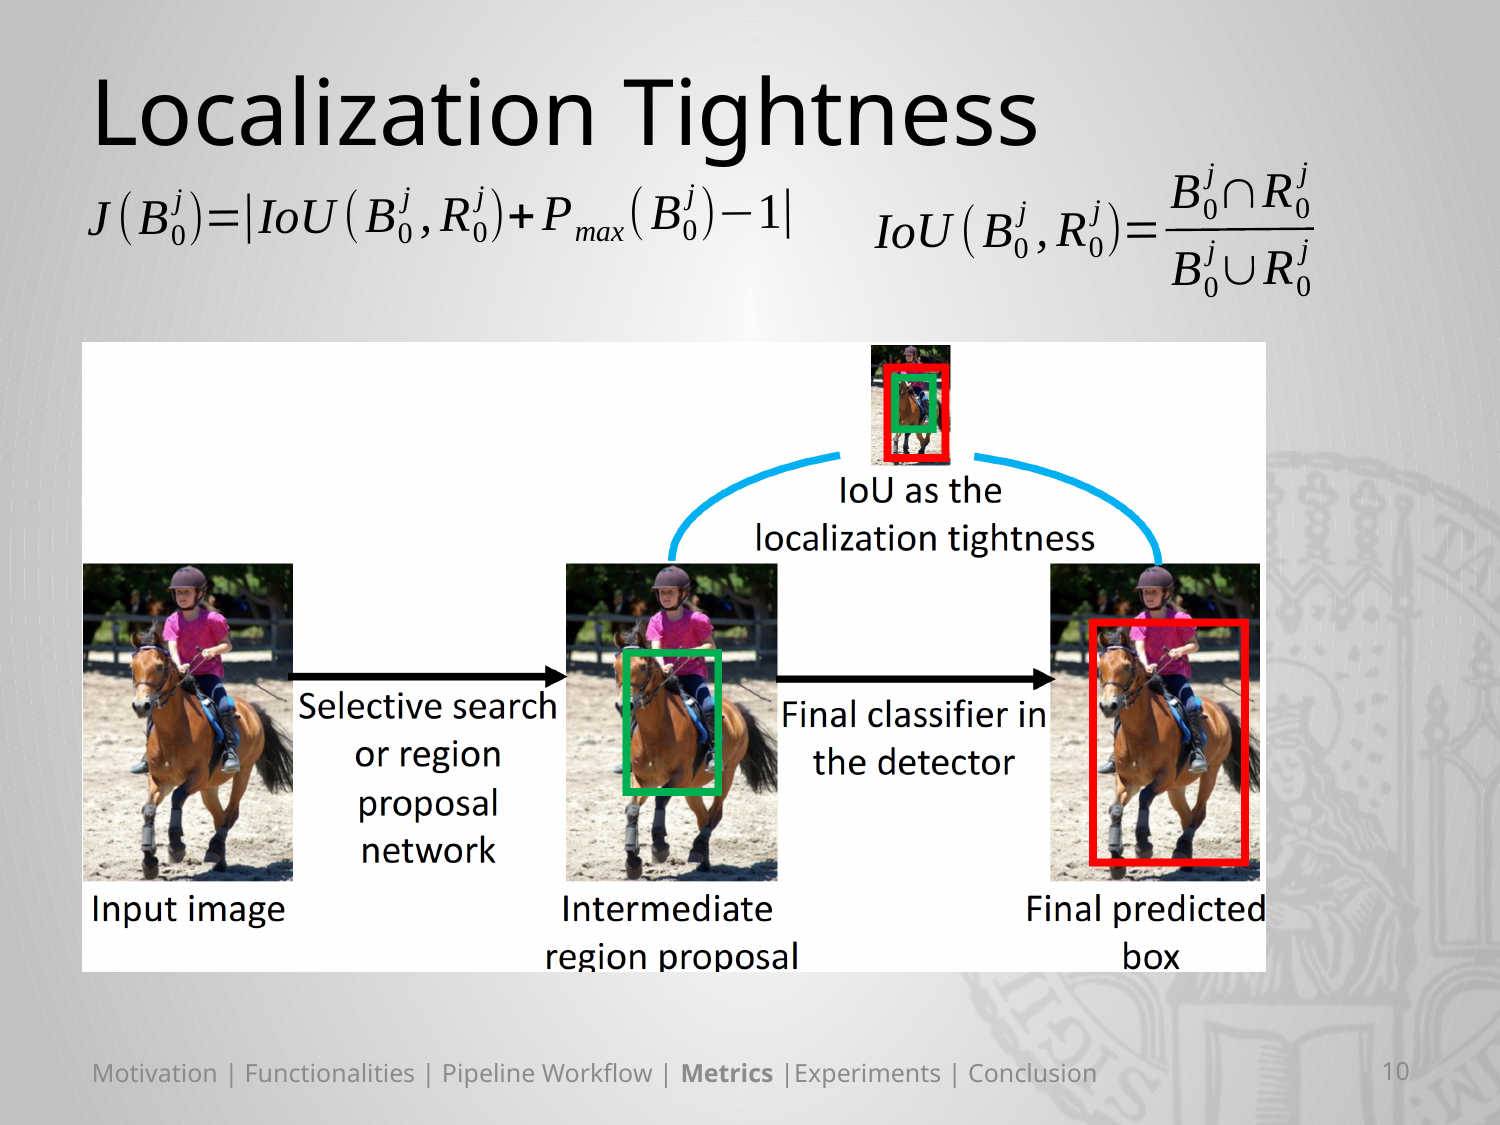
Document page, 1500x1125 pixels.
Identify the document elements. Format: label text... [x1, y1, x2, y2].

text_box Motivation | Functionalities | Pipeline Workflow | Metrics |Experiments | Conclusion [76, 1042, 1188, 1103]
list [75, 196, 1425, 1005]
chart [865, 155, 1323, 308]
title Localization Tightness [75, 45, 1425, 173]
picture [82, 342, 1266, 972]
picture [929, 451, 1500, 1125]
slide_number <number> [1188, 1042, 1425, 1103]
chart [79, 176, 805, 254]
